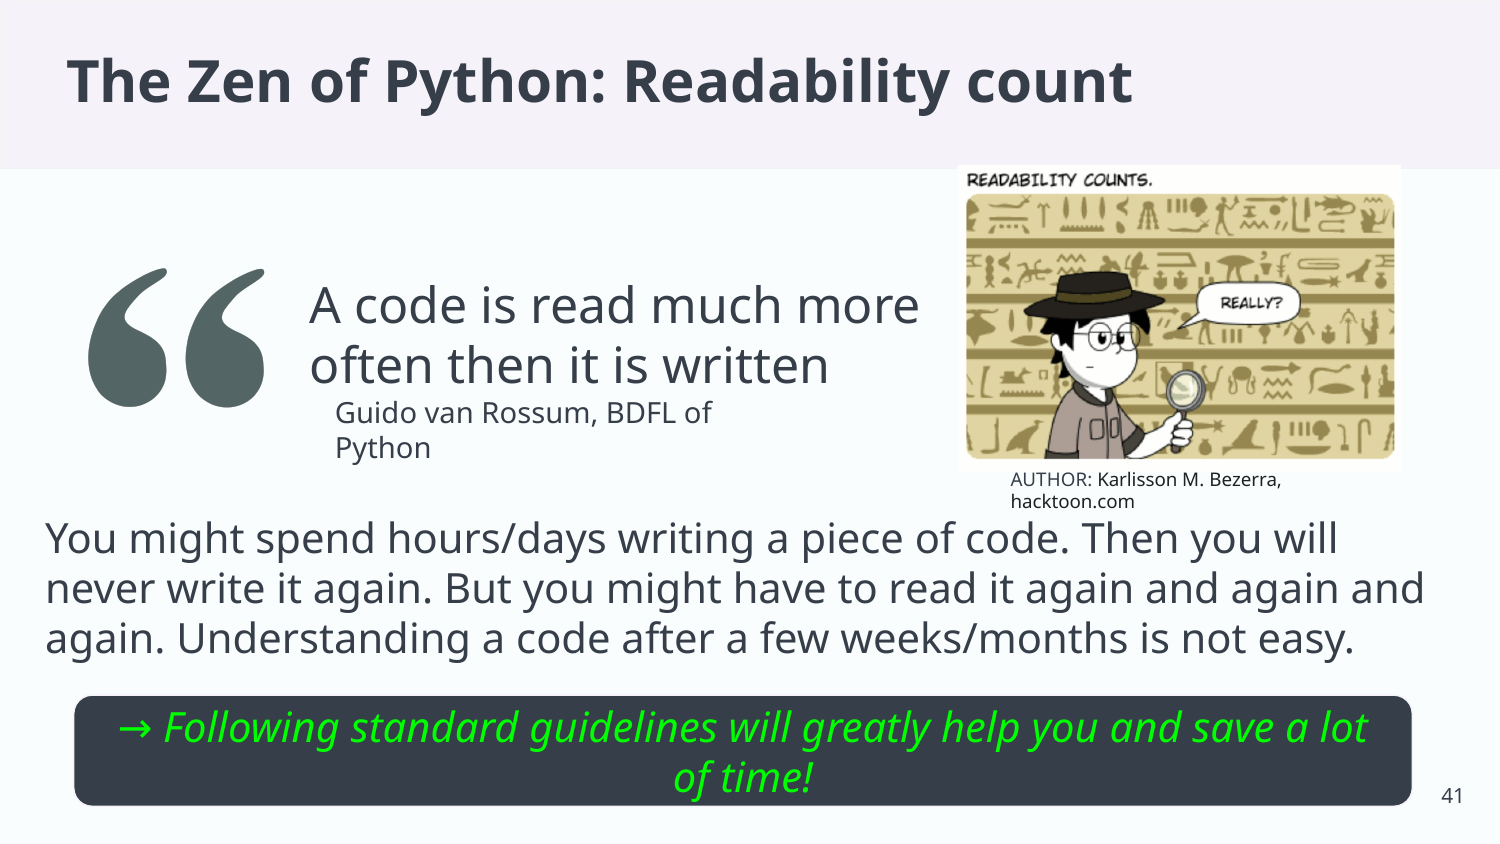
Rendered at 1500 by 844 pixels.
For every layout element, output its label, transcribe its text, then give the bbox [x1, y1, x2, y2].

picture [958, 165, 1401, 472]
text_box AUTHOR: Karlisson M. Bezerra, hacktoon.com [995, 452, 1405, 528]
picture [75, 258, 278, 411]
text_box Guido van Rossum, BDFL of Python [319, 379, 793, 480]
text_box → Following standard guidelines will greatly help you and save a lot of time! [73, 695, 1413, 807]
text_box A code is read much more often then it is written [294, 258, 958, 409]
slide_number <number> [1389, 764, 1480, 830]
title The Zen of Python: Readability count [51, 28, 1390, 141]
text_box You might spend hours/days writing a piece of code. Then you will never write it again. But you might have to read it again and again and again. Understanding a code after a few weeks/months is not easy. [30, 496, 1470, 677]
